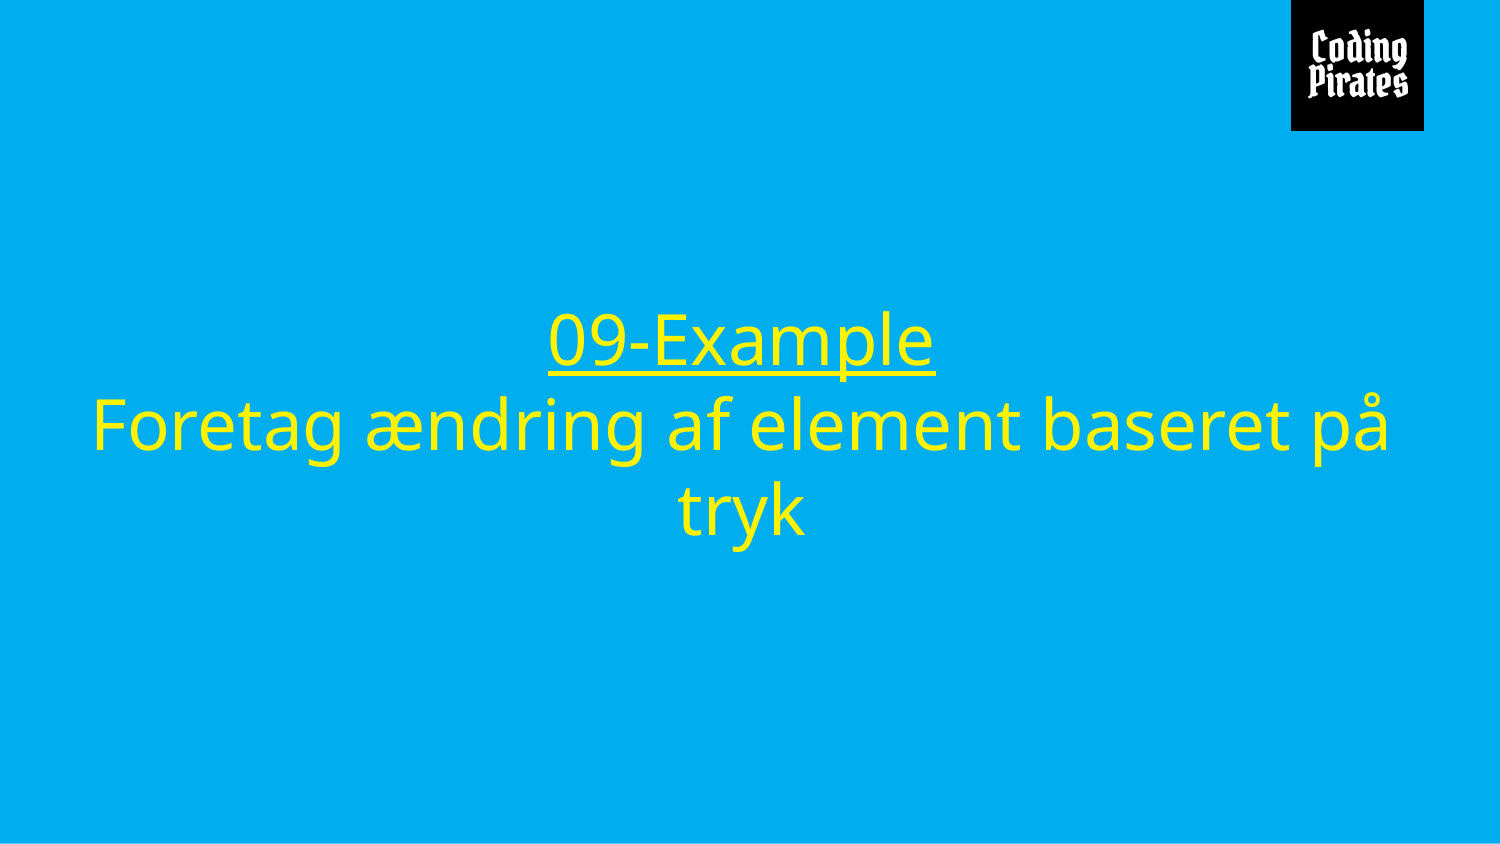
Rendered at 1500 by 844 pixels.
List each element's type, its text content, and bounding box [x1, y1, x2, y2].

picture [1292, 0, 1423, 130]
title 09-Example Foretag ændring af element baseret på tryk [12, 352, 1472, 491]
